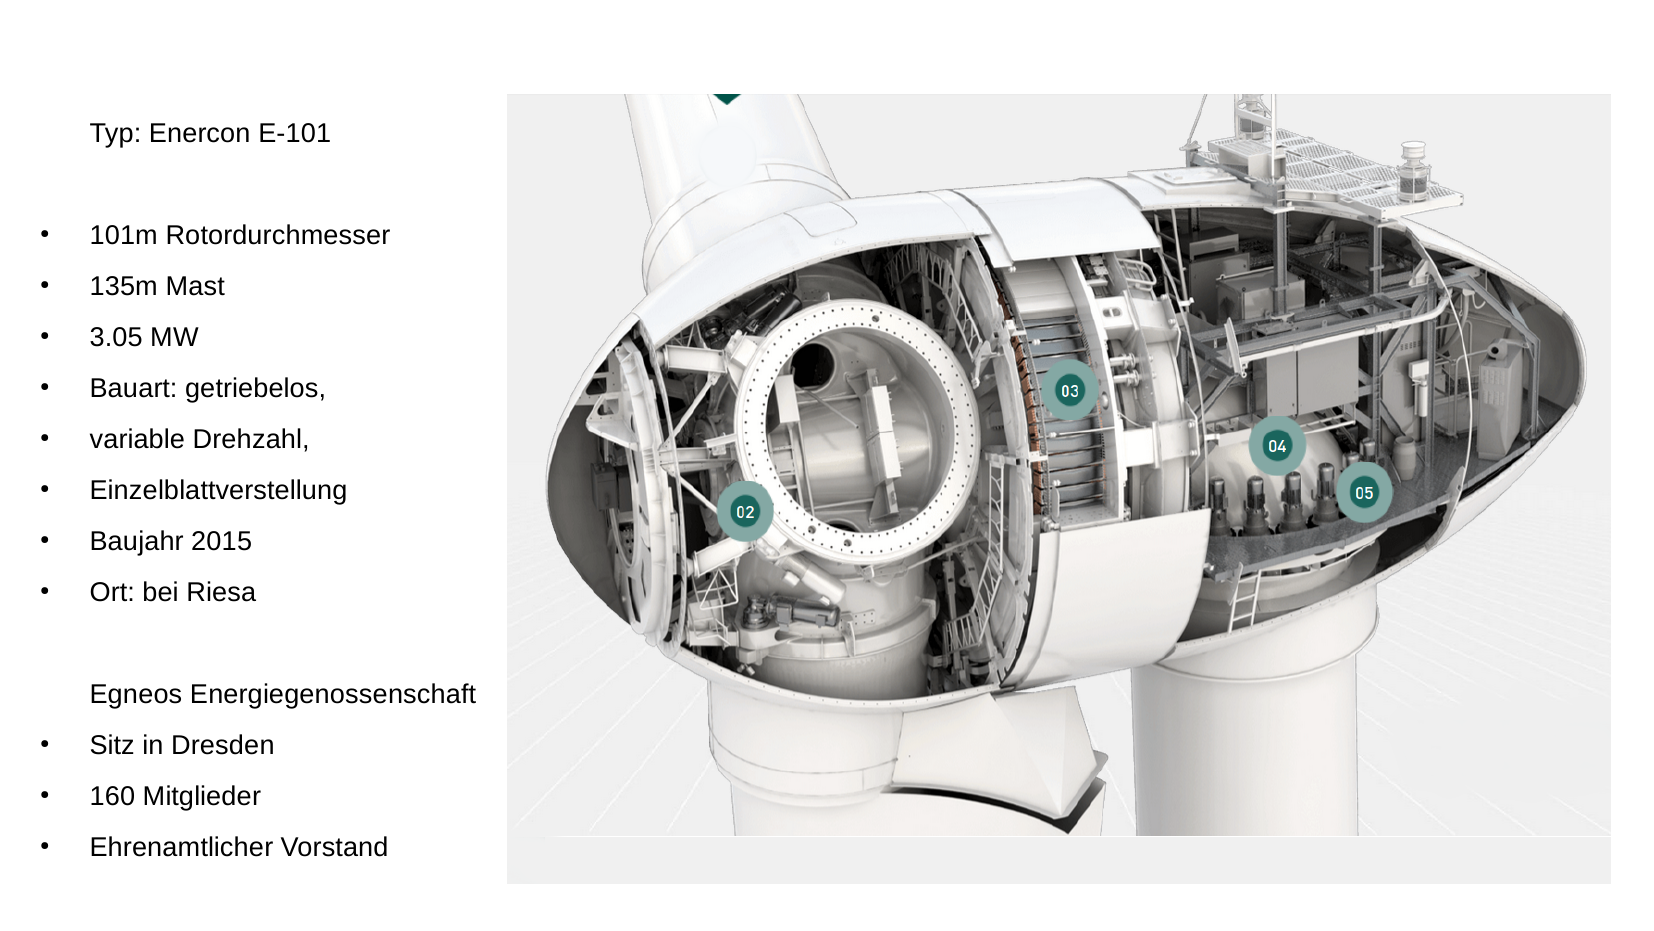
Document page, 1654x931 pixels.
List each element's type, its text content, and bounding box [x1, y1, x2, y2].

picture [507, 94, 1611, 884]
list Typ: Enercon E-101 101m Rotordurchmesser 135m Mast 3.05 MW Bauart: getriebelos, variable Drehzahl, Einzelblattverstellung Baujahr 2015 Ort: bei Riesa Egneos Energiegenossenschaft Sitz in Dresden 160 Mitglieder Ehrenamtlicher Vorstand [23, 118, 508, 863]
